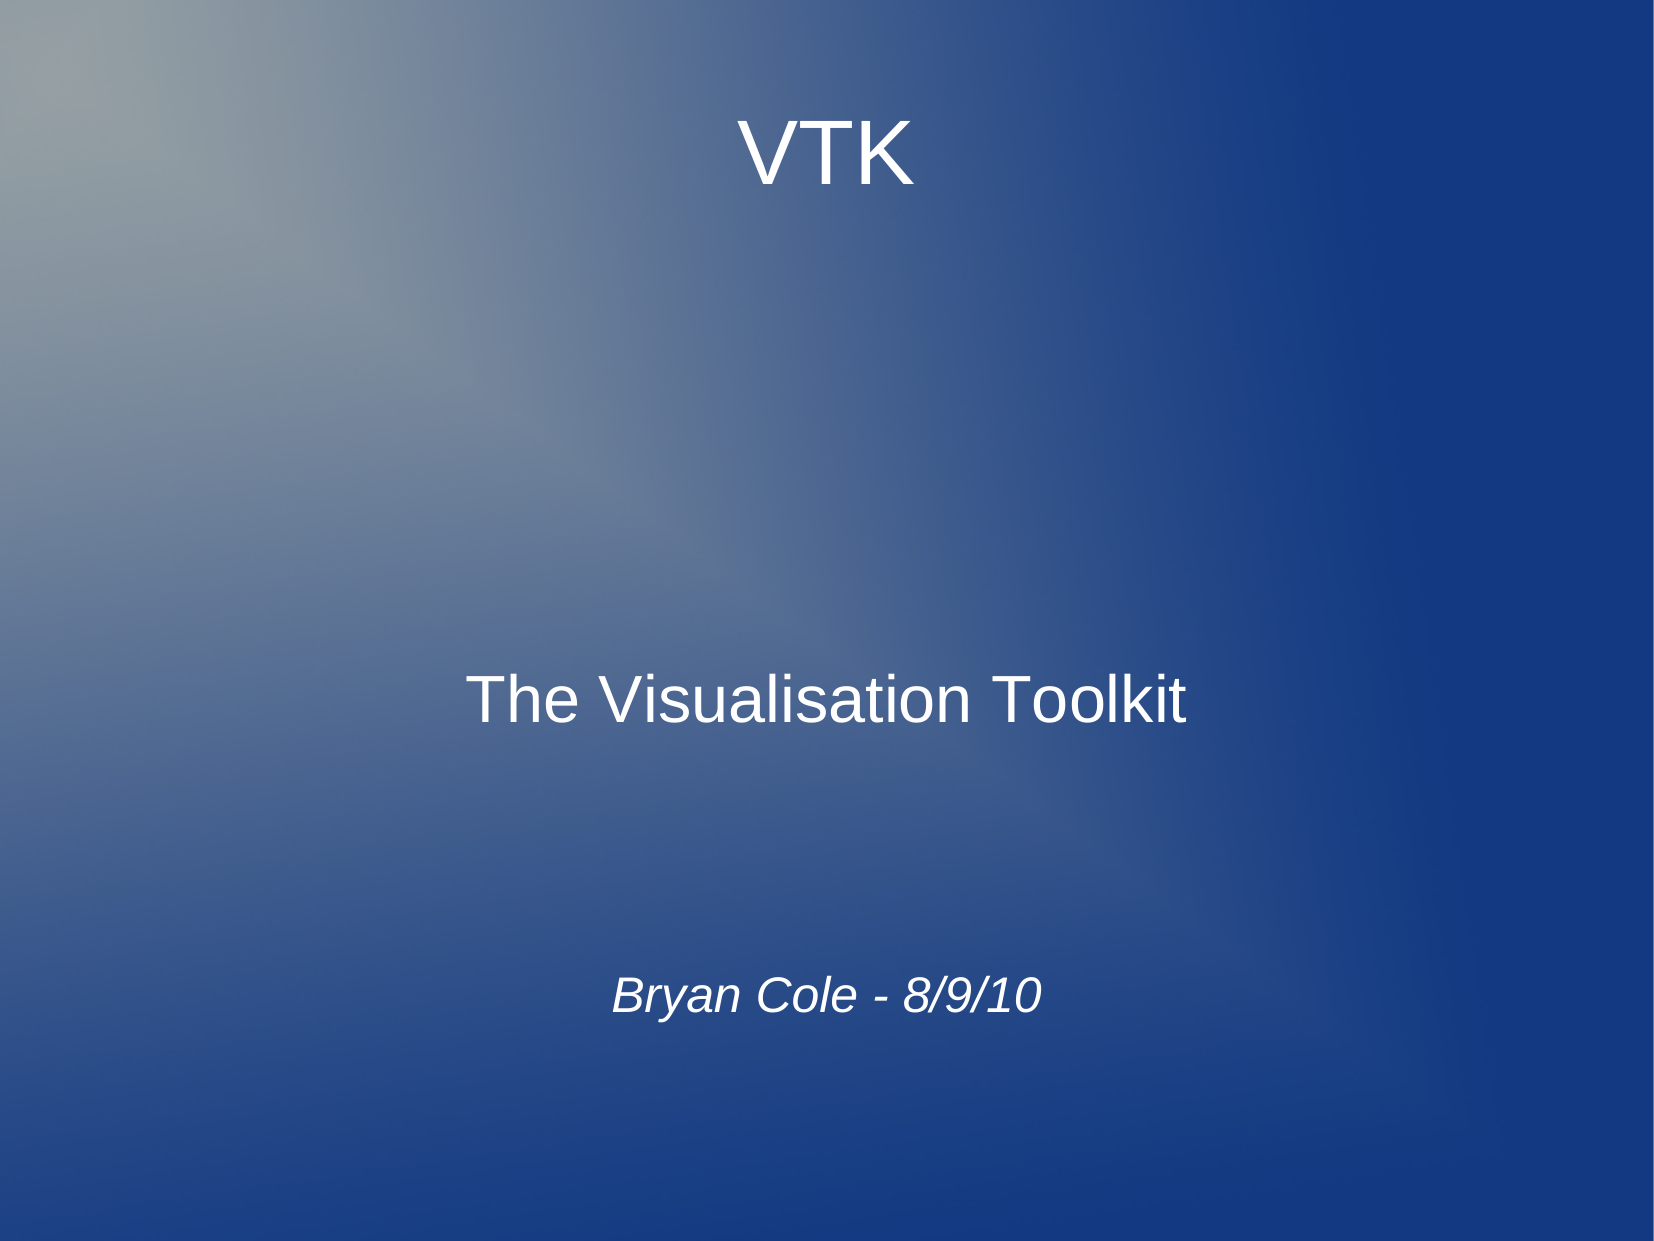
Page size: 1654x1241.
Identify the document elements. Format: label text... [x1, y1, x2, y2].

subtitle The Visualisation Toolkit [82, 290, 1571, 1109]
title VTK [82, 49, 1571, 257]
text_box Bryan Cole - 8/9/10 [596, 959, 1057, 1031]
picture [0, 0, 1654, 1241]
